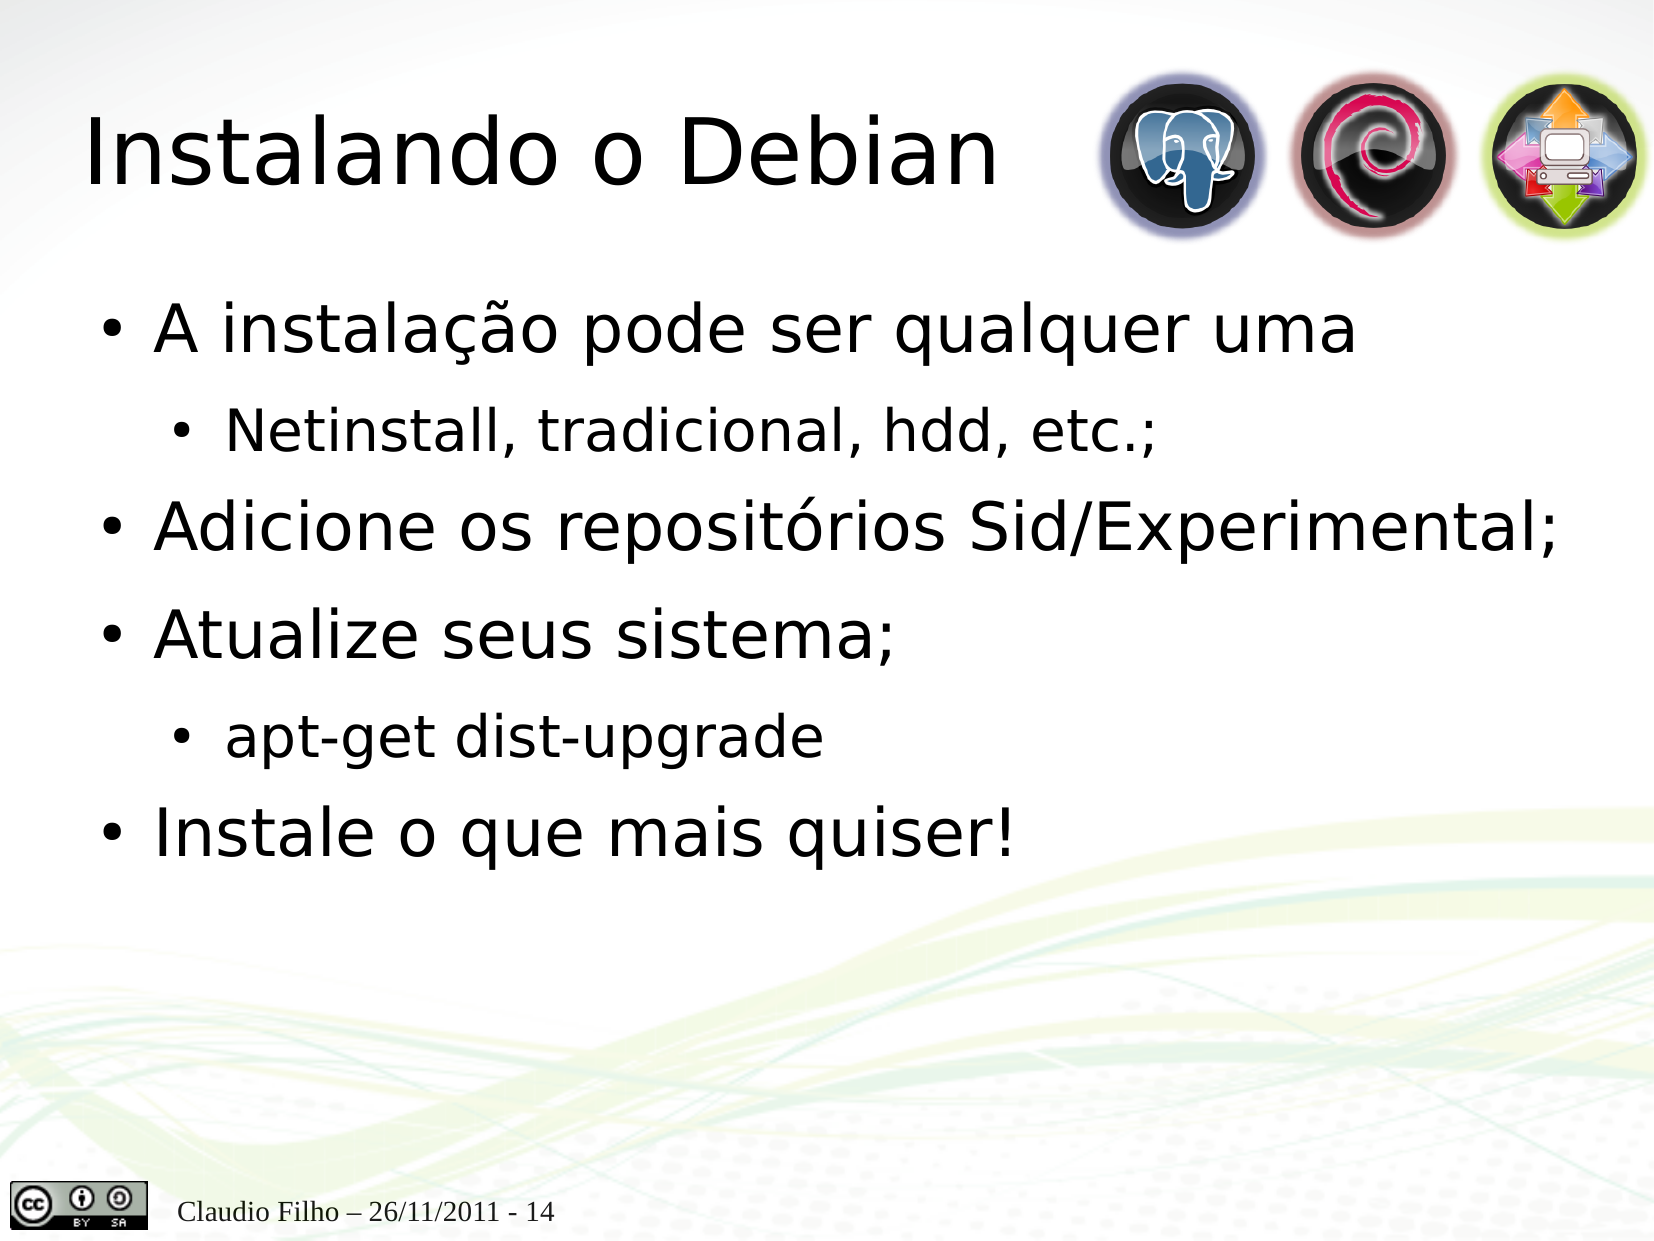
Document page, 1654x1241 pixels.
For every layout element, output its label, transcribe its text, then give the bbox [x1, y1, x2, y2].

list A instalação pode ser qualquer uma Netinstall, tradicional, hdd, etc.; Adicione os repositórios Sid/Experimental; Atualize seus sistema; apt-get dist-upgrade Instale o que mais quiser! [82, 290, 1571, 1109]
picture [0, 0, 1654, 325]
title Instalando o Debian [82, 49, 1093, 257]
picture [10, 1181, 148, 1230]
